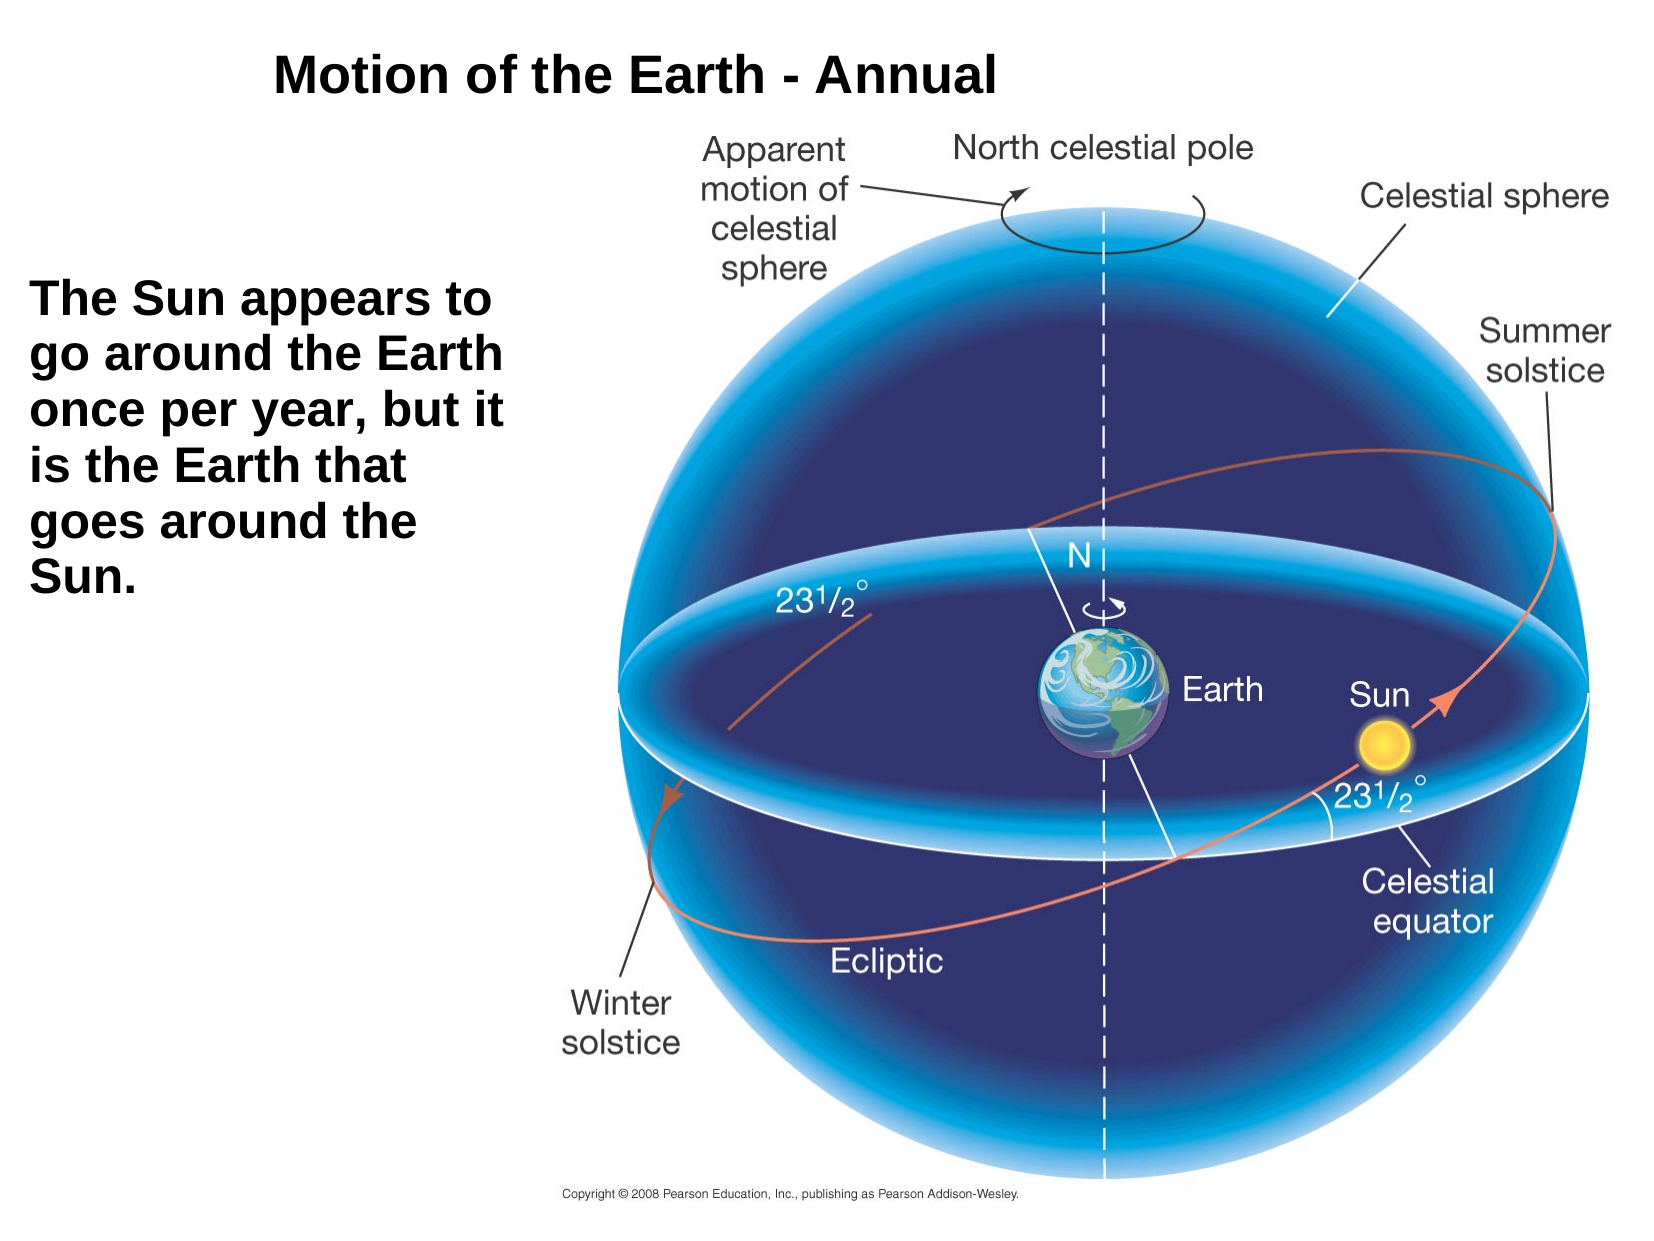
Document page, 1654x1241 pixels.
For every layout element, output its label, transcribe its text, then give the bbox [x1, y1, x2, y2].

text_box The Sun appears to go around the Earth once per year, but it is the Earth that goes around the Sun. [14, 262, 525, 676]
text_box Motion of the Earth - Annual [185, 36, 1088, 113]
picture [556, 128, 1618, 1210]
